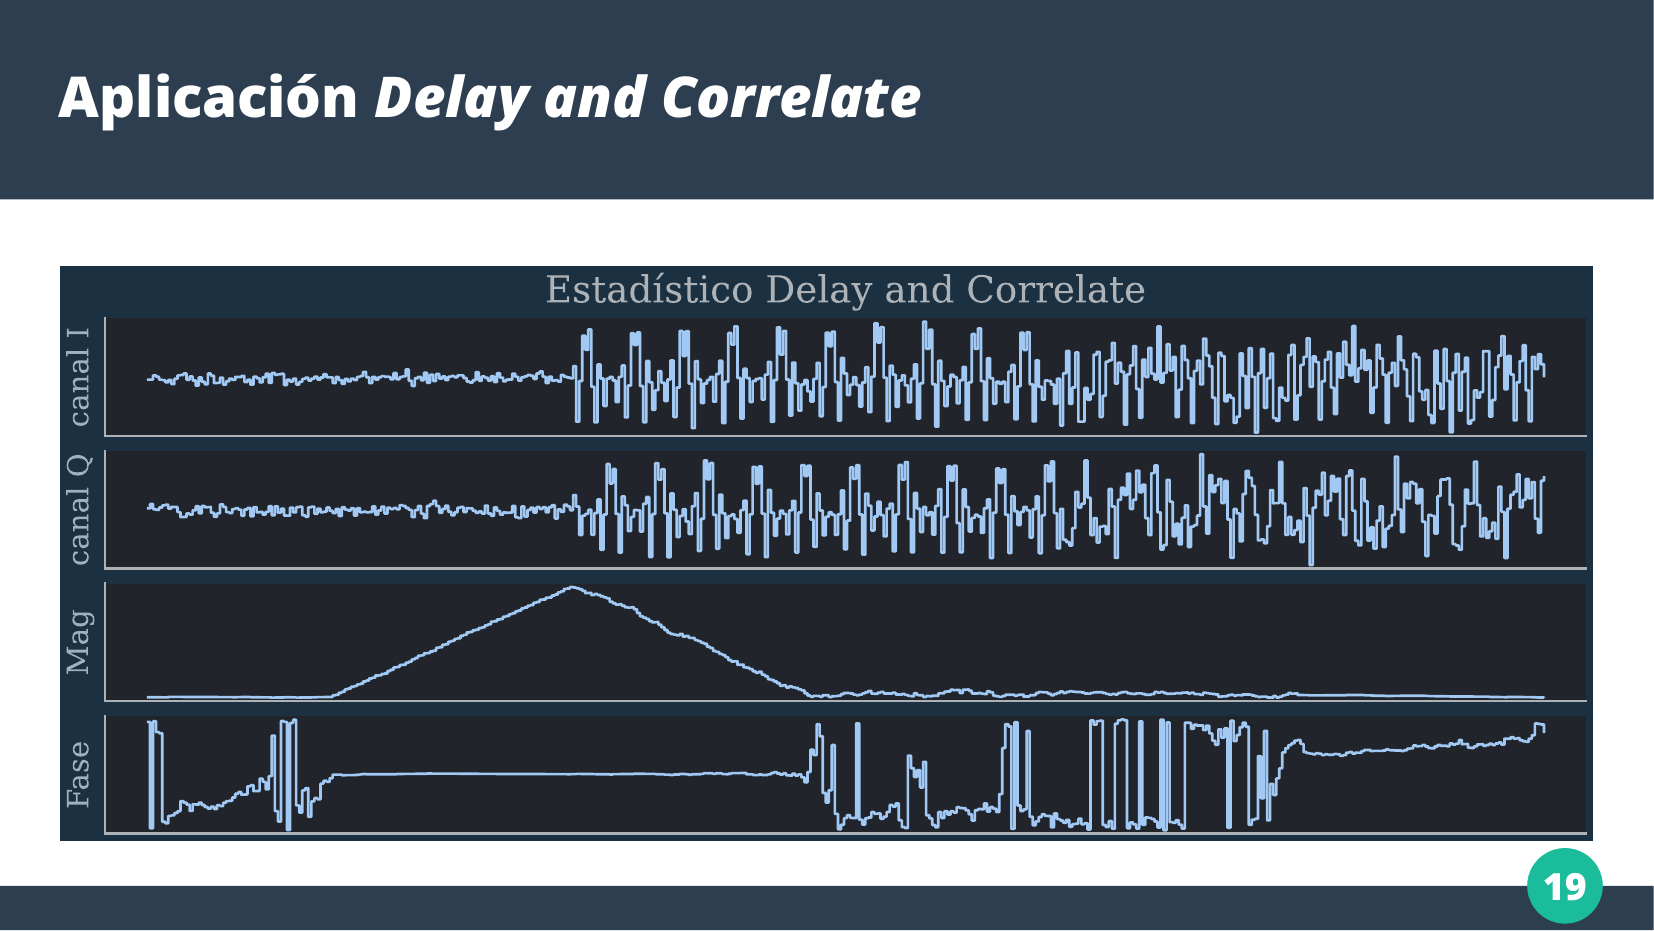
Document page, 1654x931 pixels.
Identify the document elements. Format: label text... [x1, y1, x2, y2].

title Aplicación Delay and Correlate [59, 37, 1595, 155]
picture [59, 265, 1595, 843]
